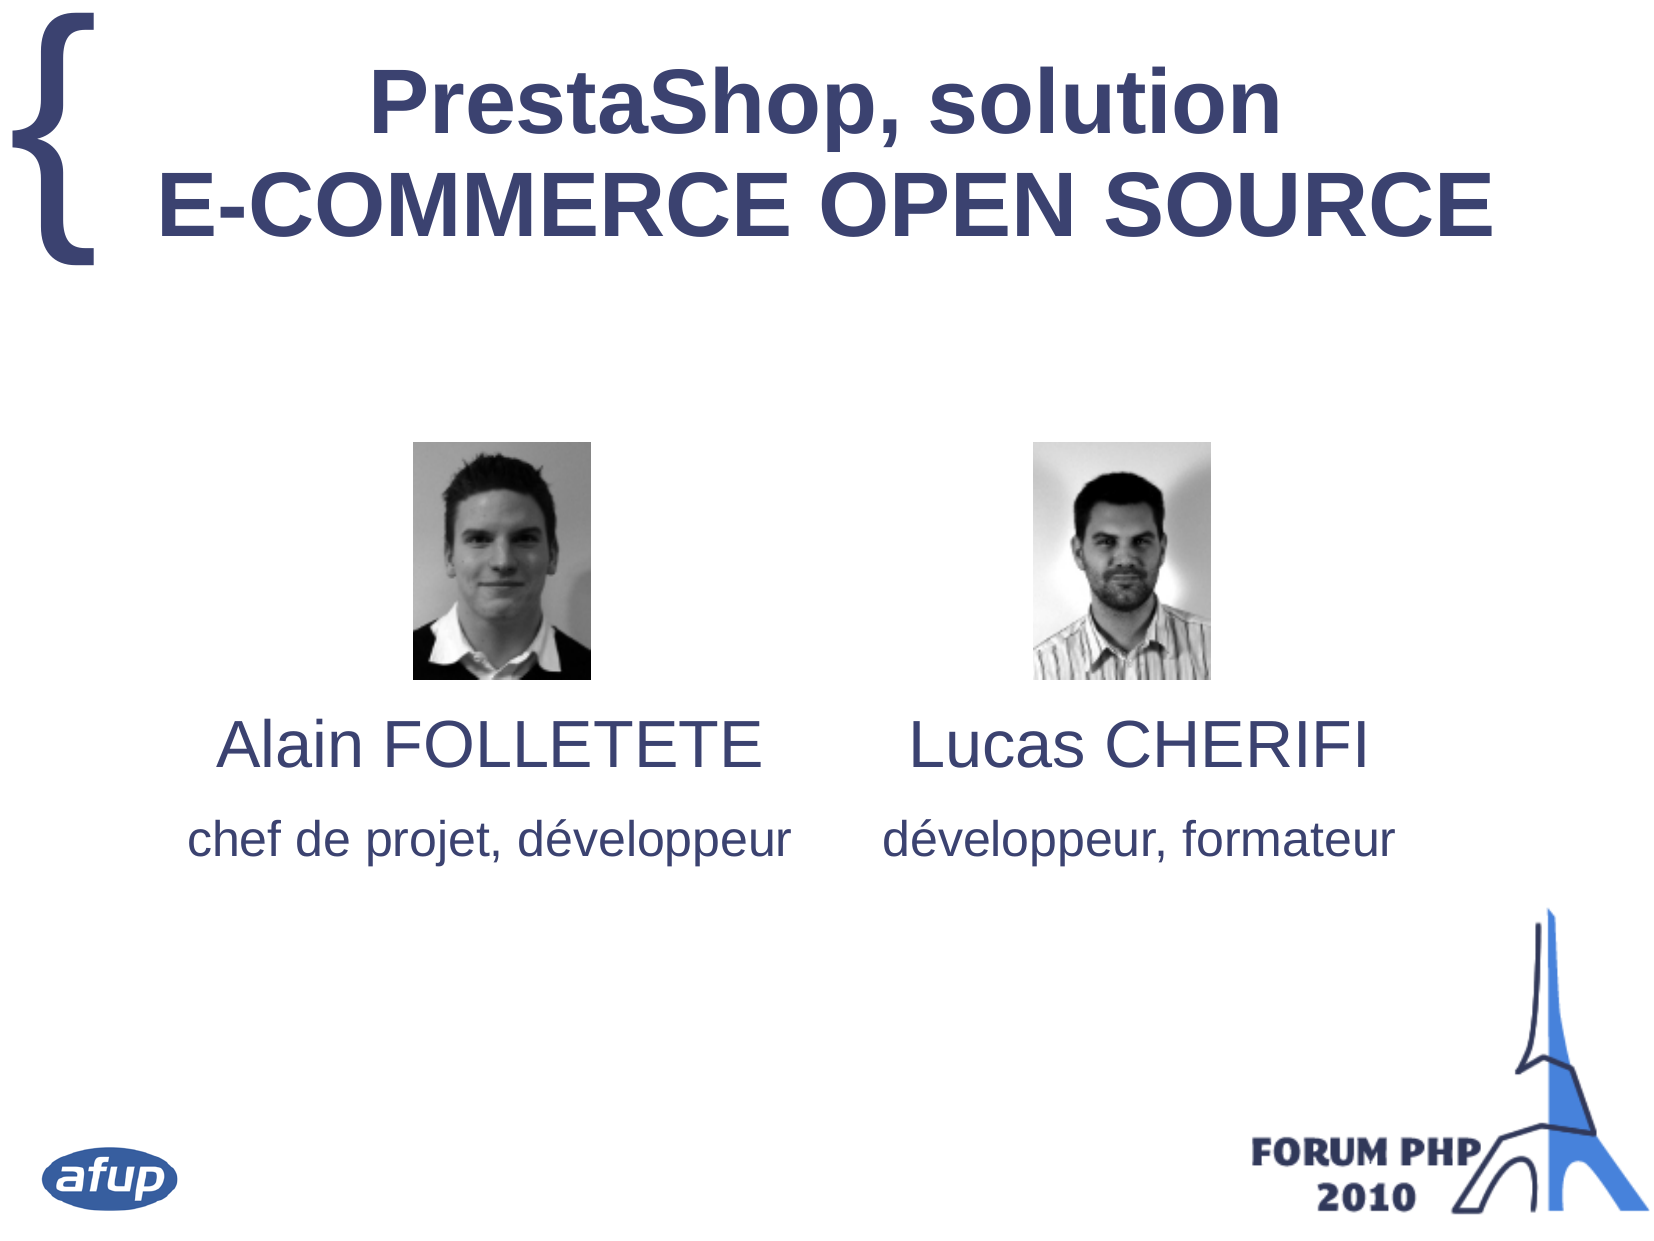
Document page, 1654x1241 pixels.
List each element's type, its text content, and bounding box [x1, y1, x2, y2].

picture [1240, 872, 1650, 1241]
picture [413, 442, 591, 680]
list Lucas CHERIFI développeur, formateur [732, 289, 1477, 1108]
picture [41, 1146, 178, 1211]
title PrestaShop, solution E-COMMERCE OPEN SOURCE [82, 49, 1571, 257]
picture [1033, 442, 1211, 680]
list Alain FOLLETETE chef de projet, développeur [82, 290, 827, 1109]
